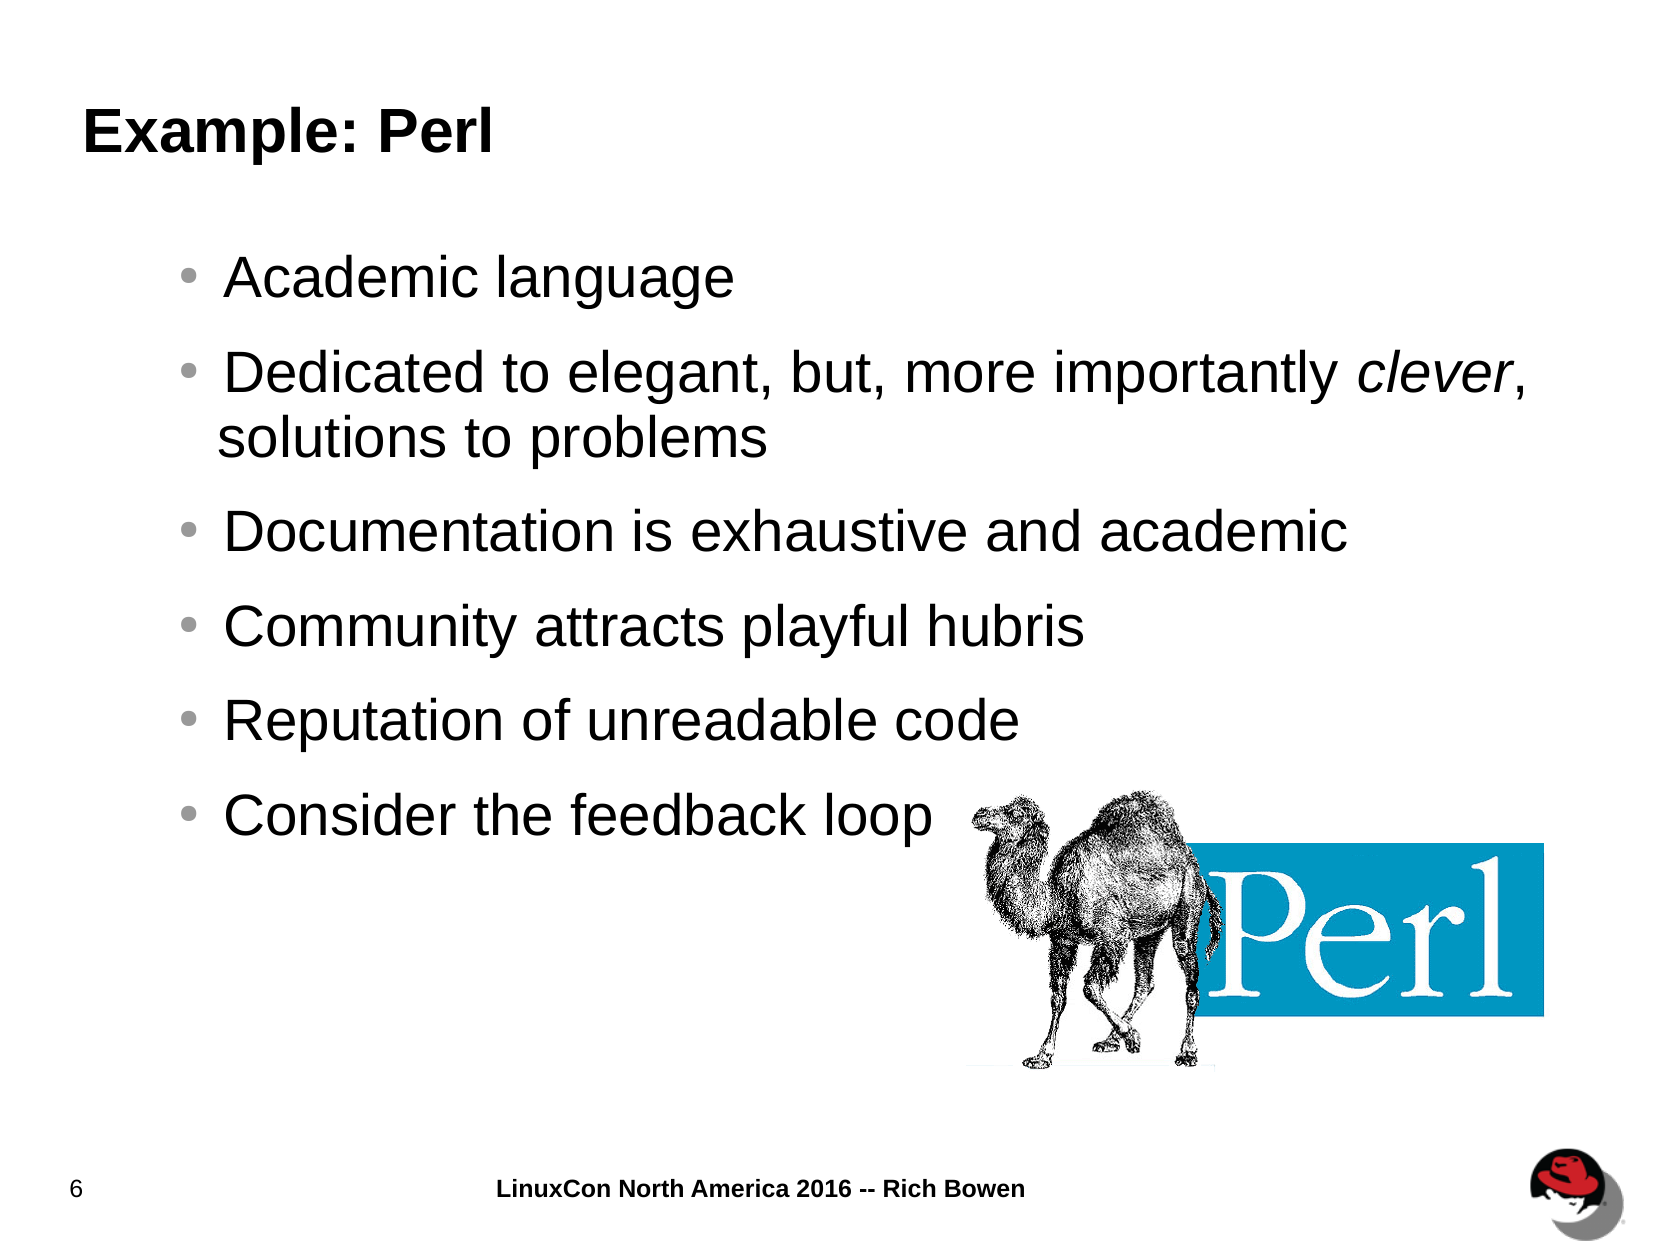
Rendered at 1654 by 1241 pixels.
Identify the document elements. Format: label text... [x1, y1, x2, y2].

list Academic language Dedicated to elegant, but, more importantly clever, solutions to problems Documentation is exhaustive and academic Community attracts playful hubris Reputation of unreadable code Consider the feedback loop [86, 244, 1576, 1039]
picture [960, 776, 1558, 1081]
picture [1529, 1146, 1613, 1224]
title Example: Perl [82, 37, 1571, 226]
